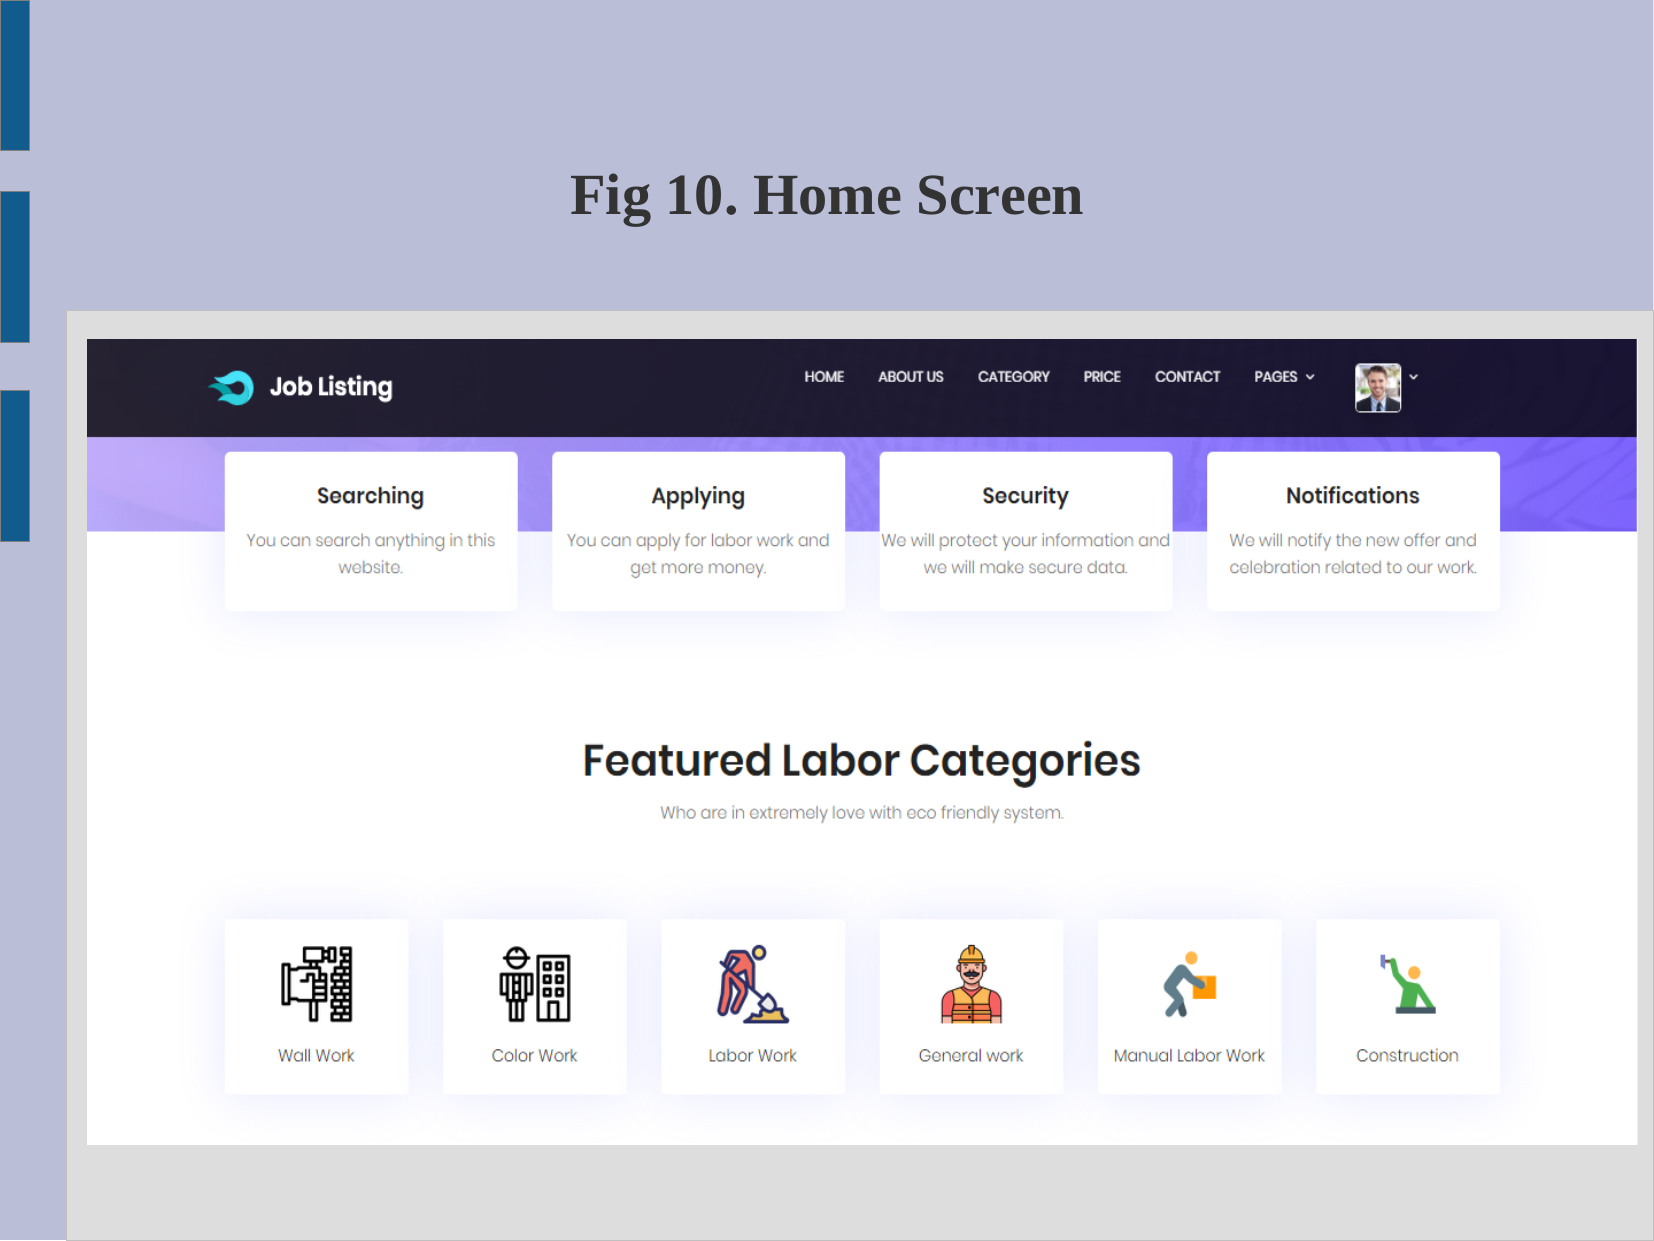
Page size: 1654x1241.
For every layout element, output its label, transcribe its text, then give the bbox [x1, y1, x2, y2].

title Fig 10. Home Screen [121, 91, 1534, 299]
picture [87, 339, 1638, 1145]
